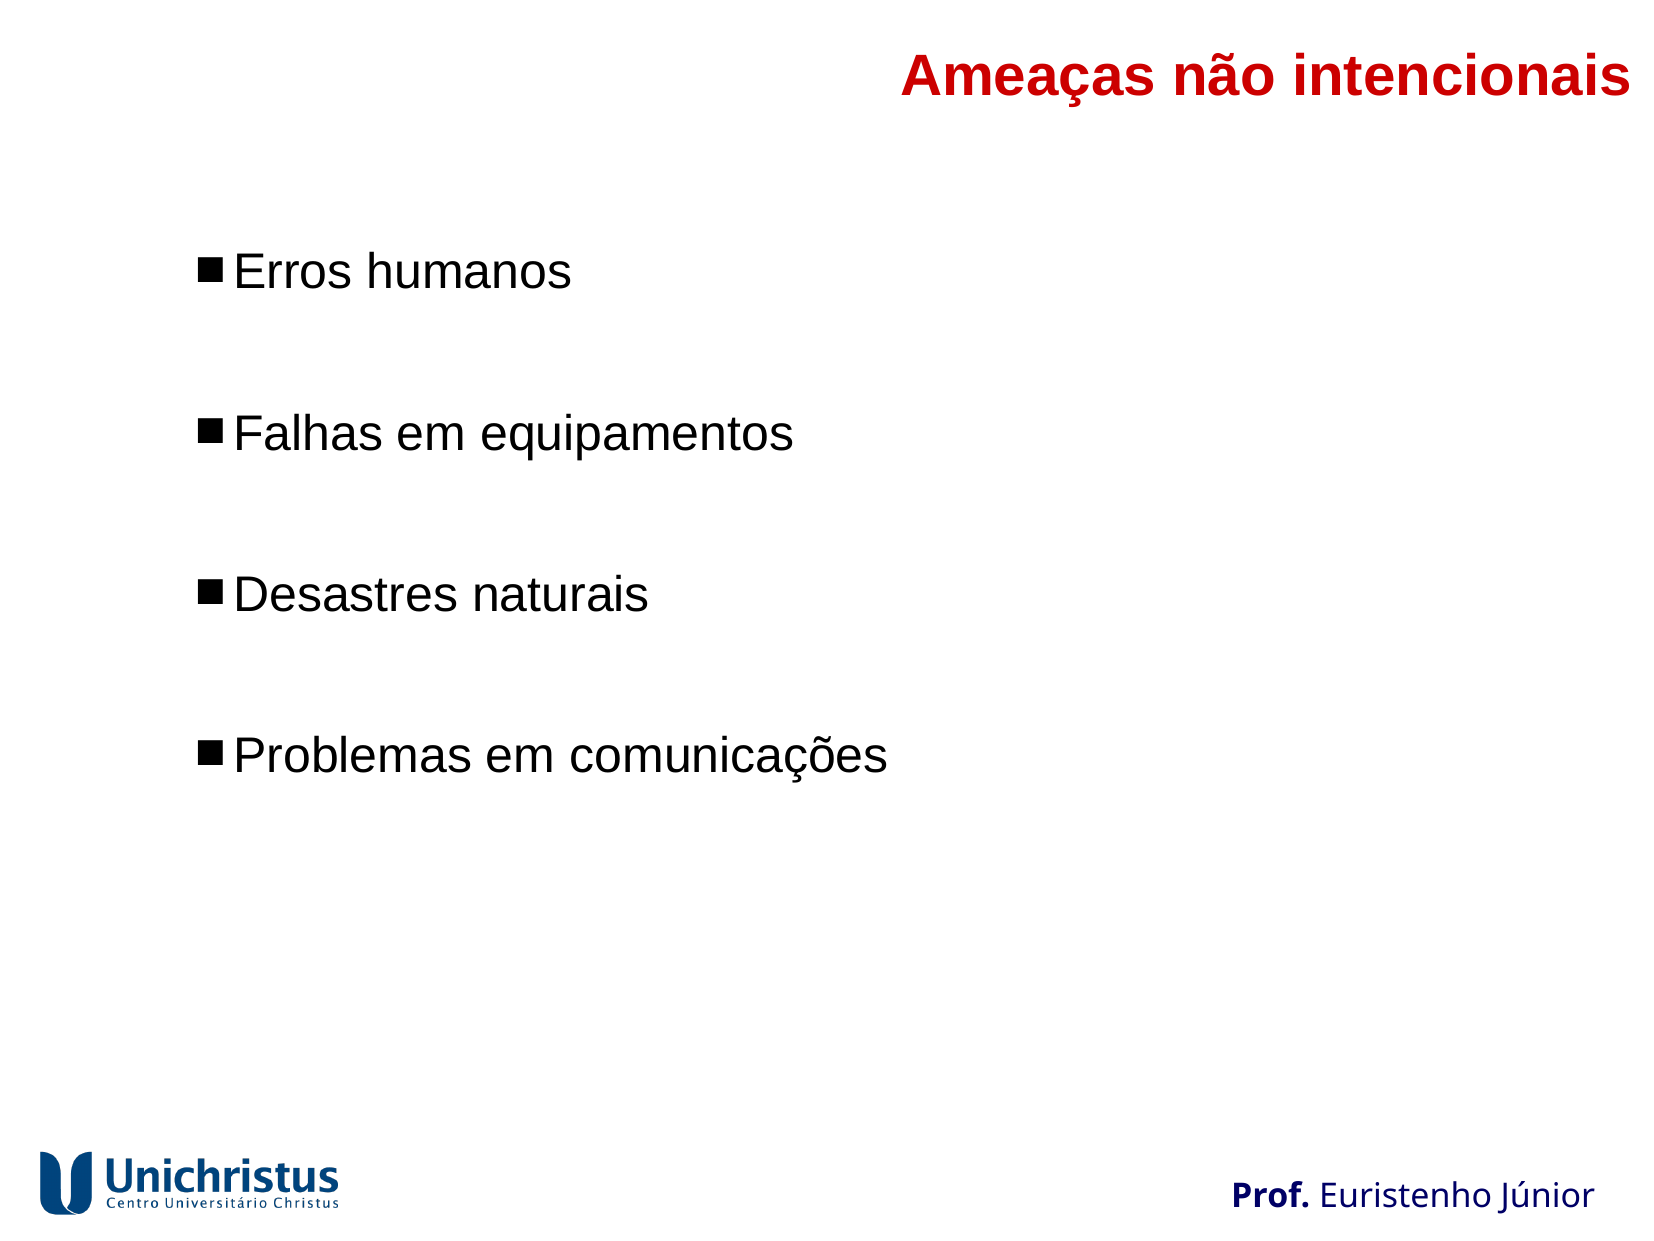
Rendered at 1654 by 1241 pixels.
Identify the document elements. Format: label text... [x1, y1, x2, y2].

text_box Erros humanos Falhas em equipamentos Desastres naturais Problemas em comunicações [183, 236, 1530, 791]
text_box Prof. Euristenho Júnior [1216, 1163, 1654, 1224]
picture [35, 1148, 343, 1217]
text_box Ameaças não intencionais [885, 35, 1648, 116]
